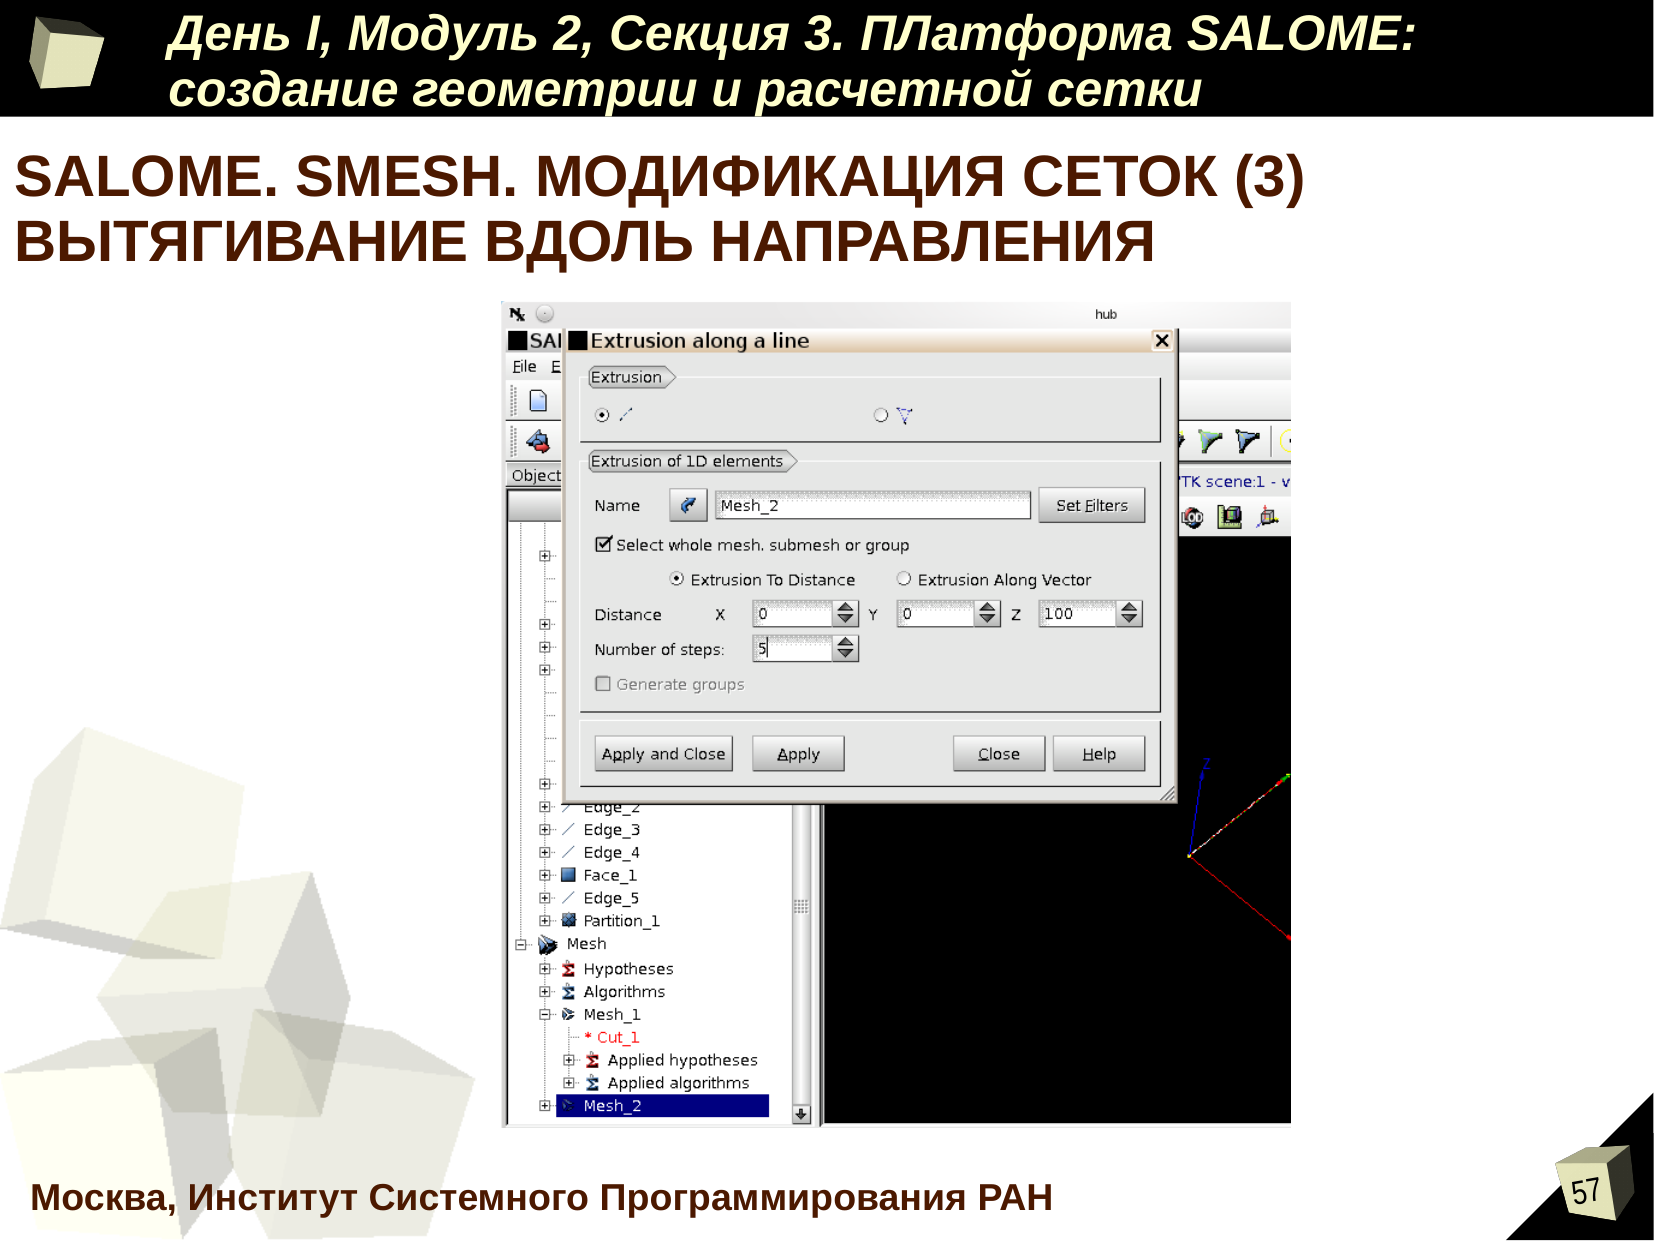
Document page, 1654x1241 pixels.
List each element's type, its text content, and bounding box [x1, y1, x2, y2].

picture [501, 301, 1291, 1128]
text_box SALOME. SMESH. МОДИФИКАЦИЯ СЕТОК (3) ВЫТЯГИВАНИЕ ВДОЛЬ НАПРАВЛЕНИЯ [0, 136, 1654, 282]
picture [464, 1193, 472, 1198]
picture [0, 726, 477, 1241]
